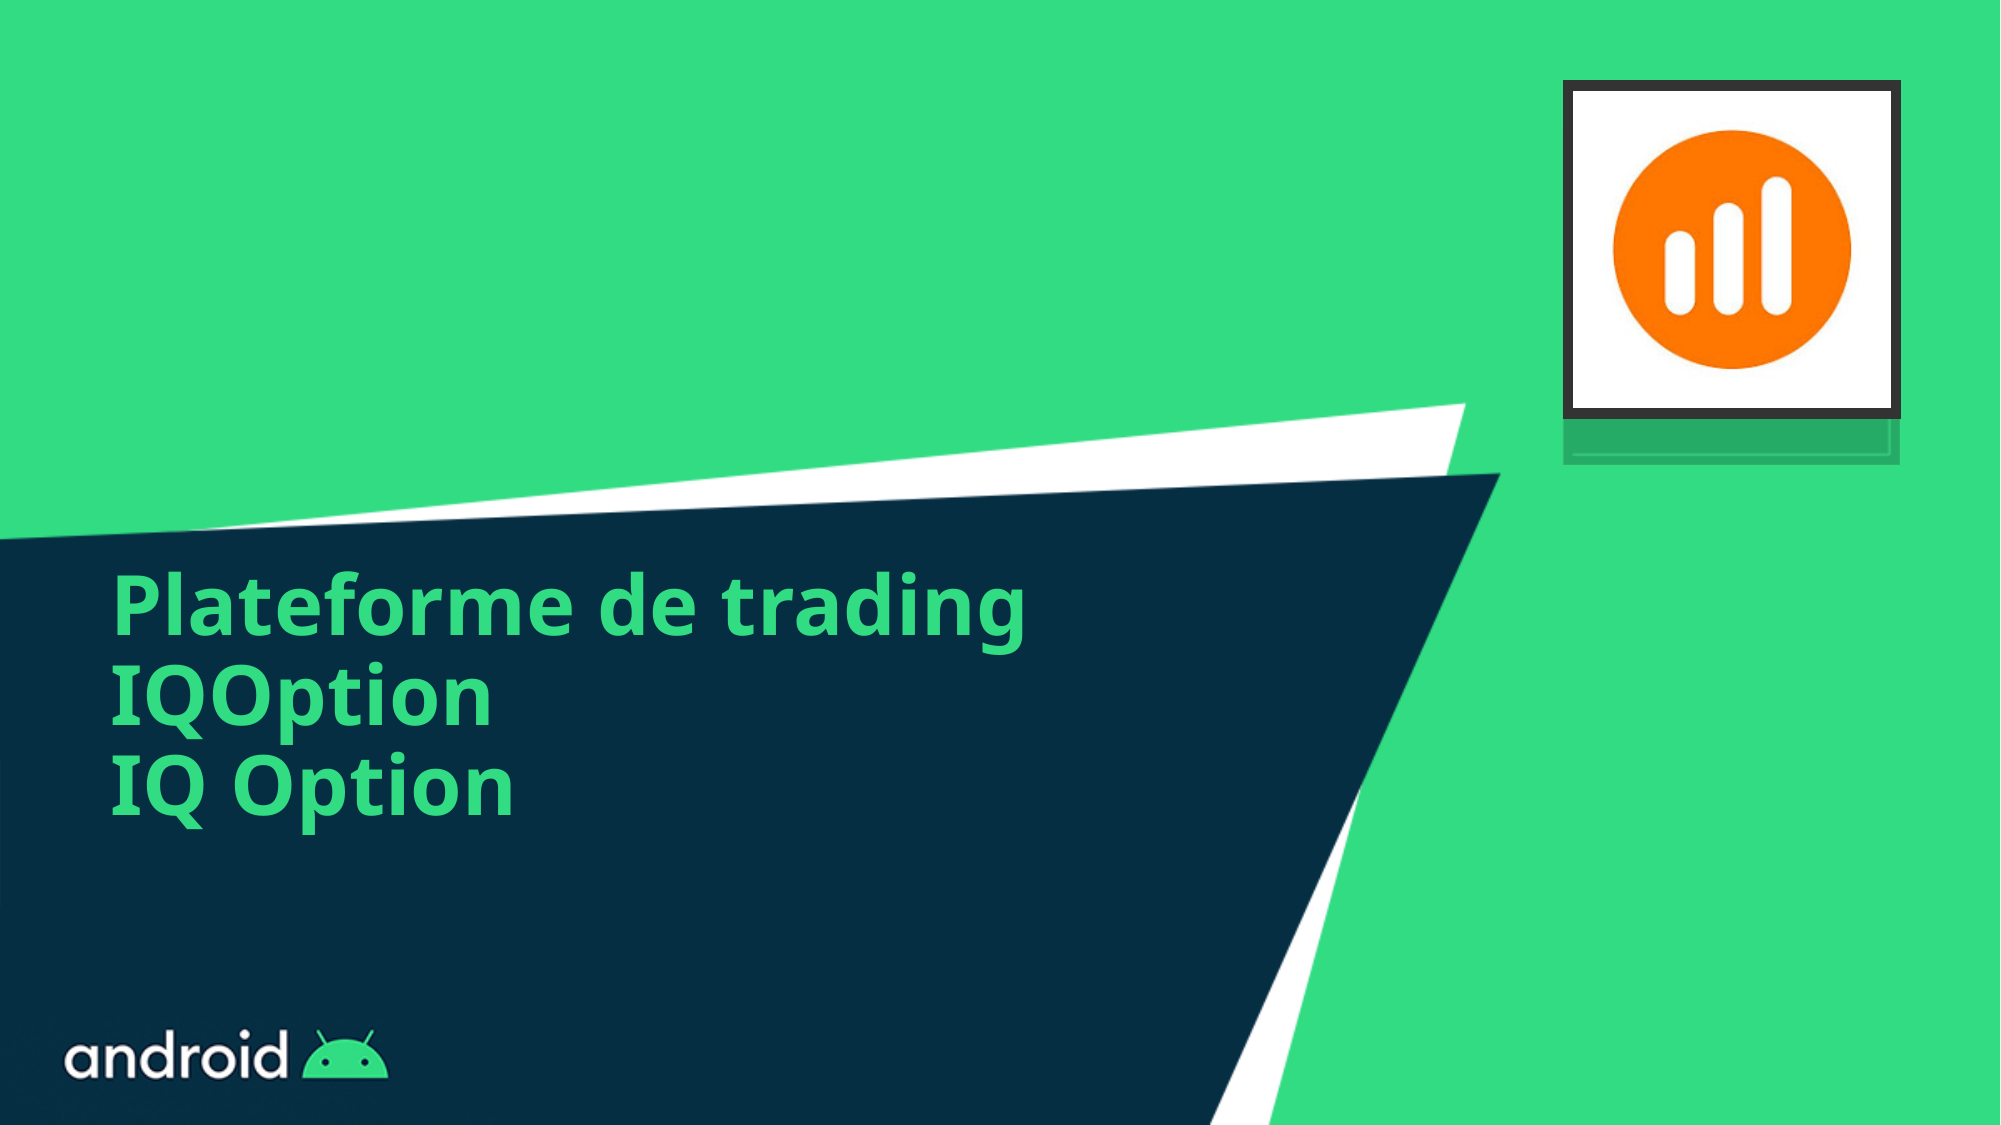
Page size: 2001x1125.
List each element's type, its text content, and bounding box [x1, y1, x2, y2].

title Plateforme de trading IQOption IQ Option [94, 609, 1221, 910]
picture [1573, 90, 1891, 409]
